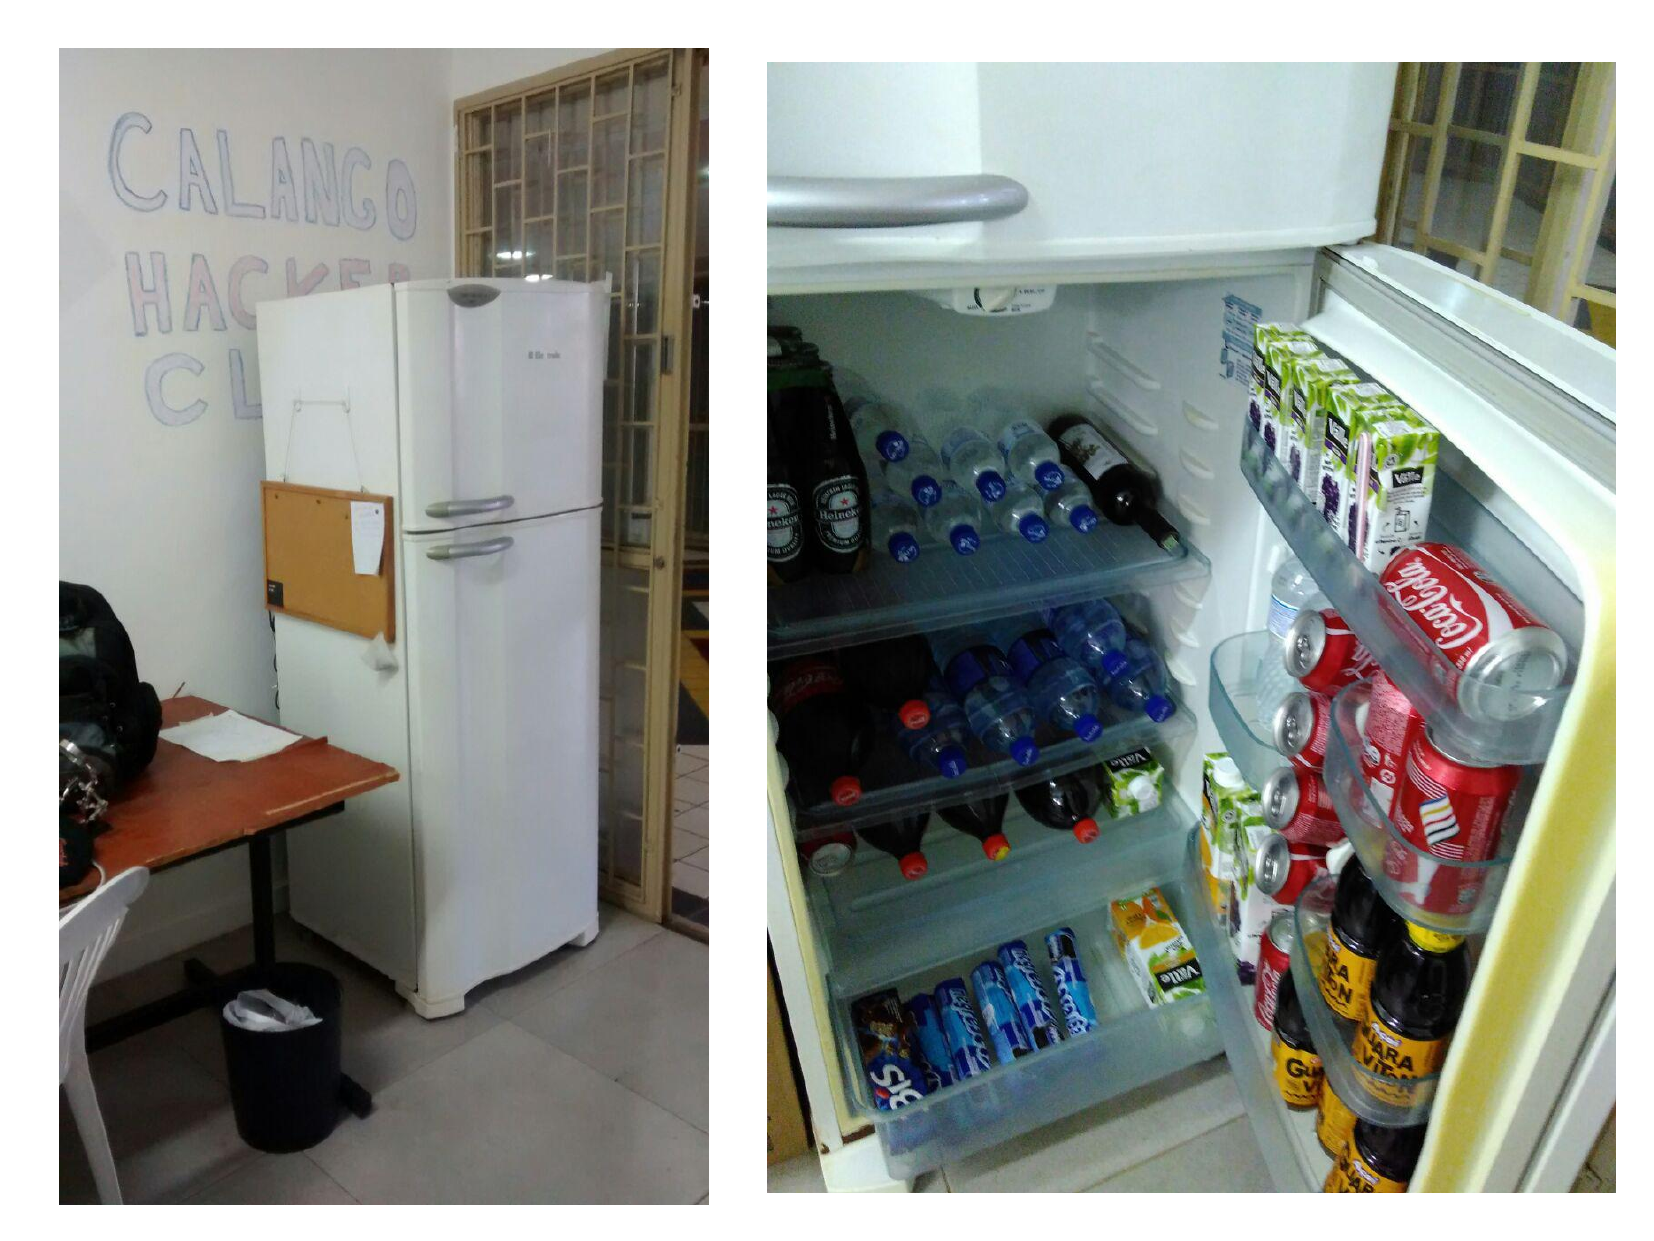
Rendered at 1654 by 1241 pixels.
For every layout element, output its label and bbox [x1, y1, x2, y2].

picture [59, 48, 709, 1205]
picture [767, 62, 1616, 1193]
